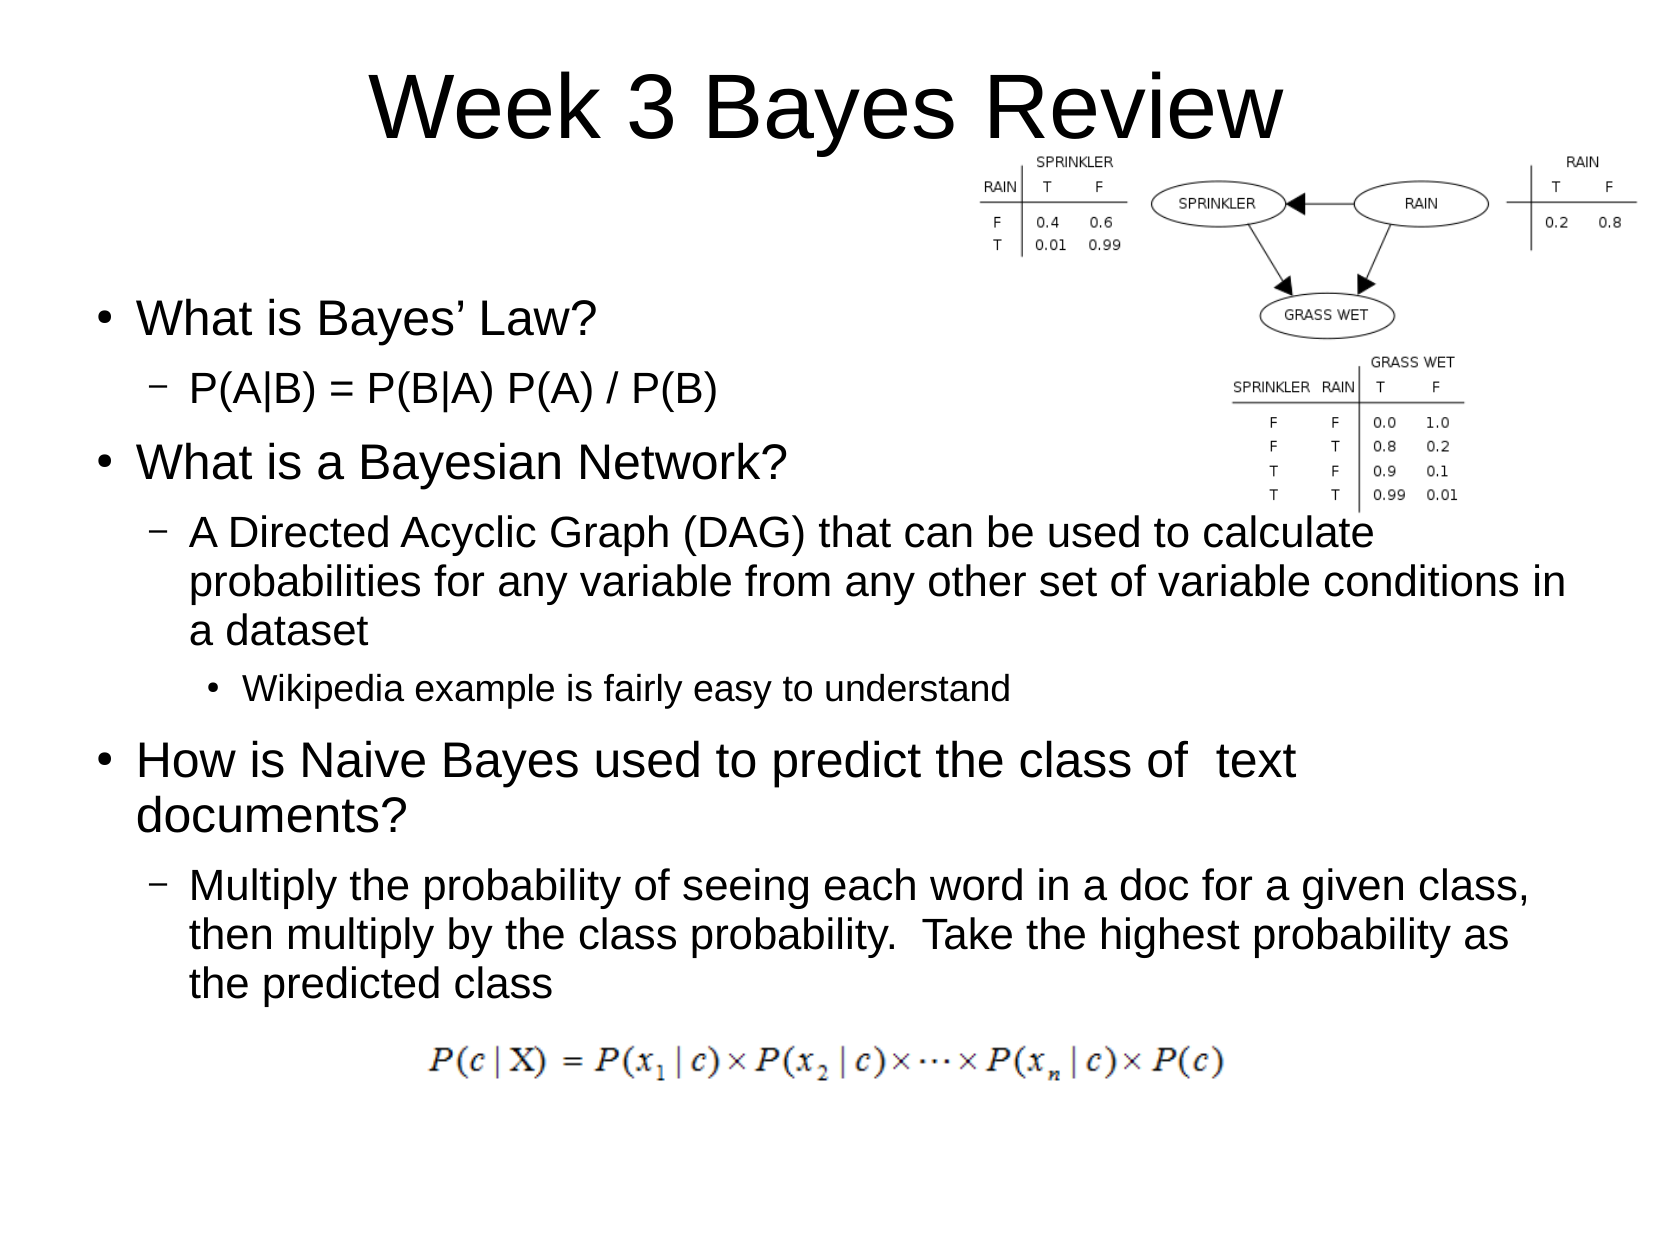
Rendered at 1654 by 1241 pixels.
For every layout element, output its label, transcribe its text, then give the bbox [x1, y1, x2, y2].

list What is Bayes’ Law? P(A|B) = P(B|A) P(A) / P(B) What is a Bayesian Network? A Directed Acyclic Graph (DAG) that can be used to calculate probabilities for any variable from any other set of variable conditions in a dataset Wikipedia example is fairly easy to understand How is Naive Bayes used to predict the class of text documents? Multiply the probability of seeing each word in a doc for a given class, then multiply by the class probability. Take the highest probability as the predicted class [82, 290, 1571, 1010]
picture [972, 140, 1654, 526]
picture [390, 1005, 1270, 1119]
title Week 3 Bayes Review [82, 2, 1571, 211]
